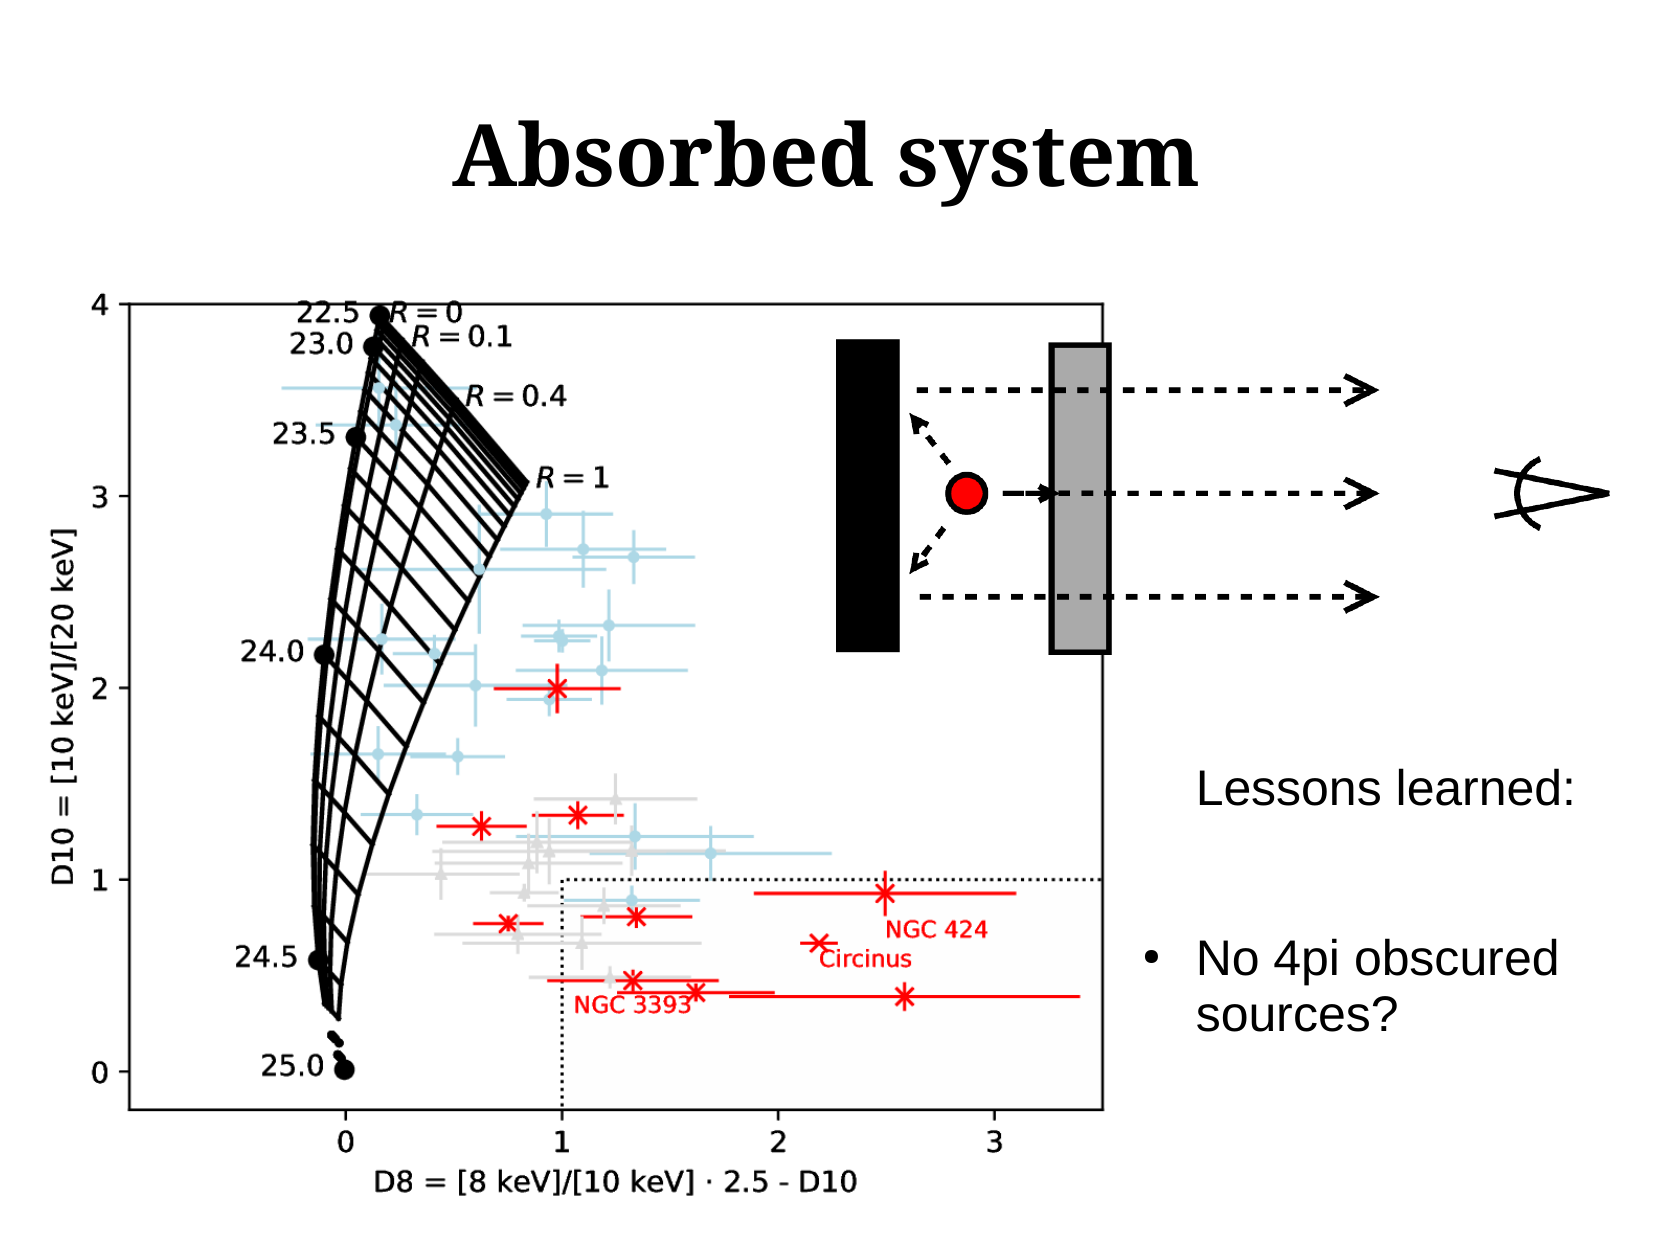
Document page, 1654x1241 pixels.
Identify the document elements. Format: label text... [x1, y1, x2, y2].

title Absorbed system [82, 49, 1571, 257]
list Lessons learned: No 4pi obscured sources? [1125, 675, 1613, 1241]
picture [30, 272, 1613, 1220]
